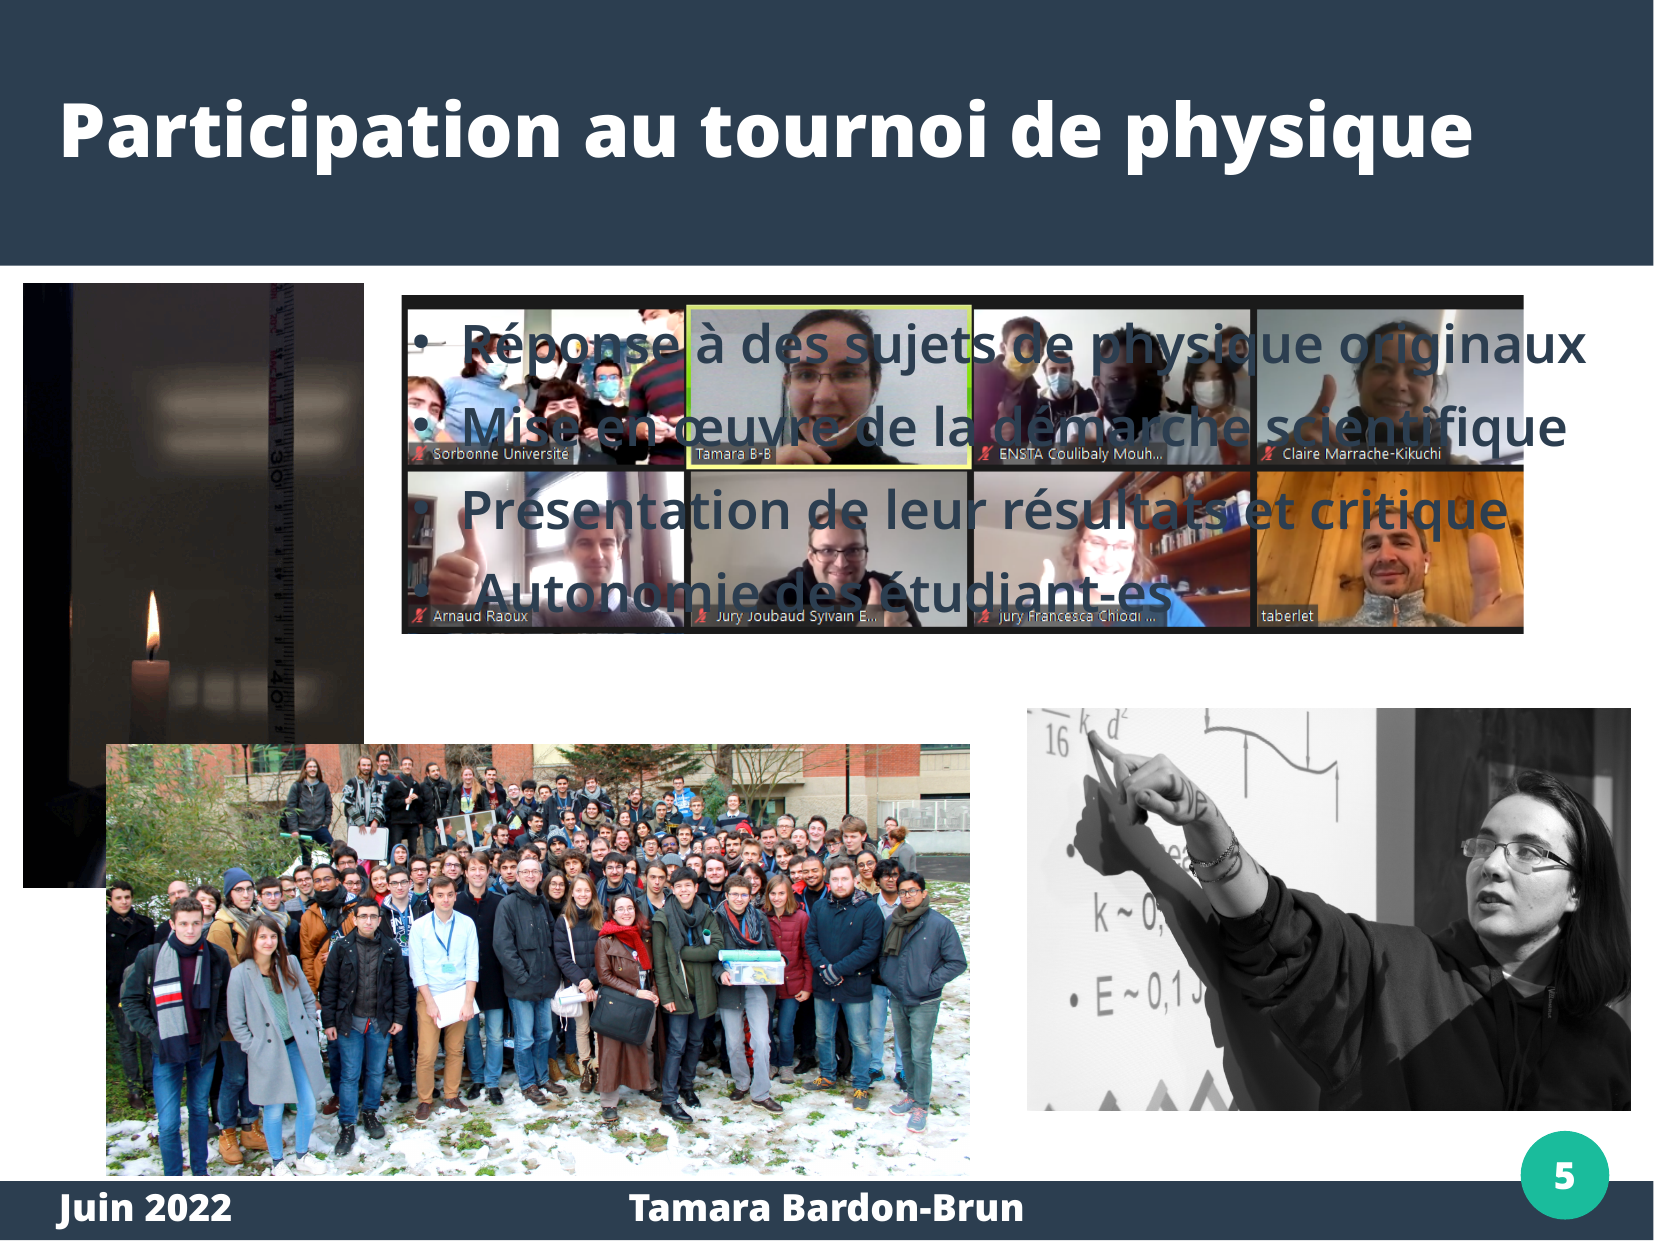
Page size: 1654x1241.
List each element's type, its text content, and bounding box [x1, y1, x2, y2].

picture [401, 295, 1524, 307]
picture [1027, 708, 1631, 1111]
title Participation au tournoi de physique [59, 49, 1595, 207]
picture [23, 283, 970, 1176]
list Réponse à des sujets de physique originaux Mise en œuvre de la démarche scientifique Présentation de leur résultats et critique Autonomie des étudiant-es [395, 307, 1624, 686]
